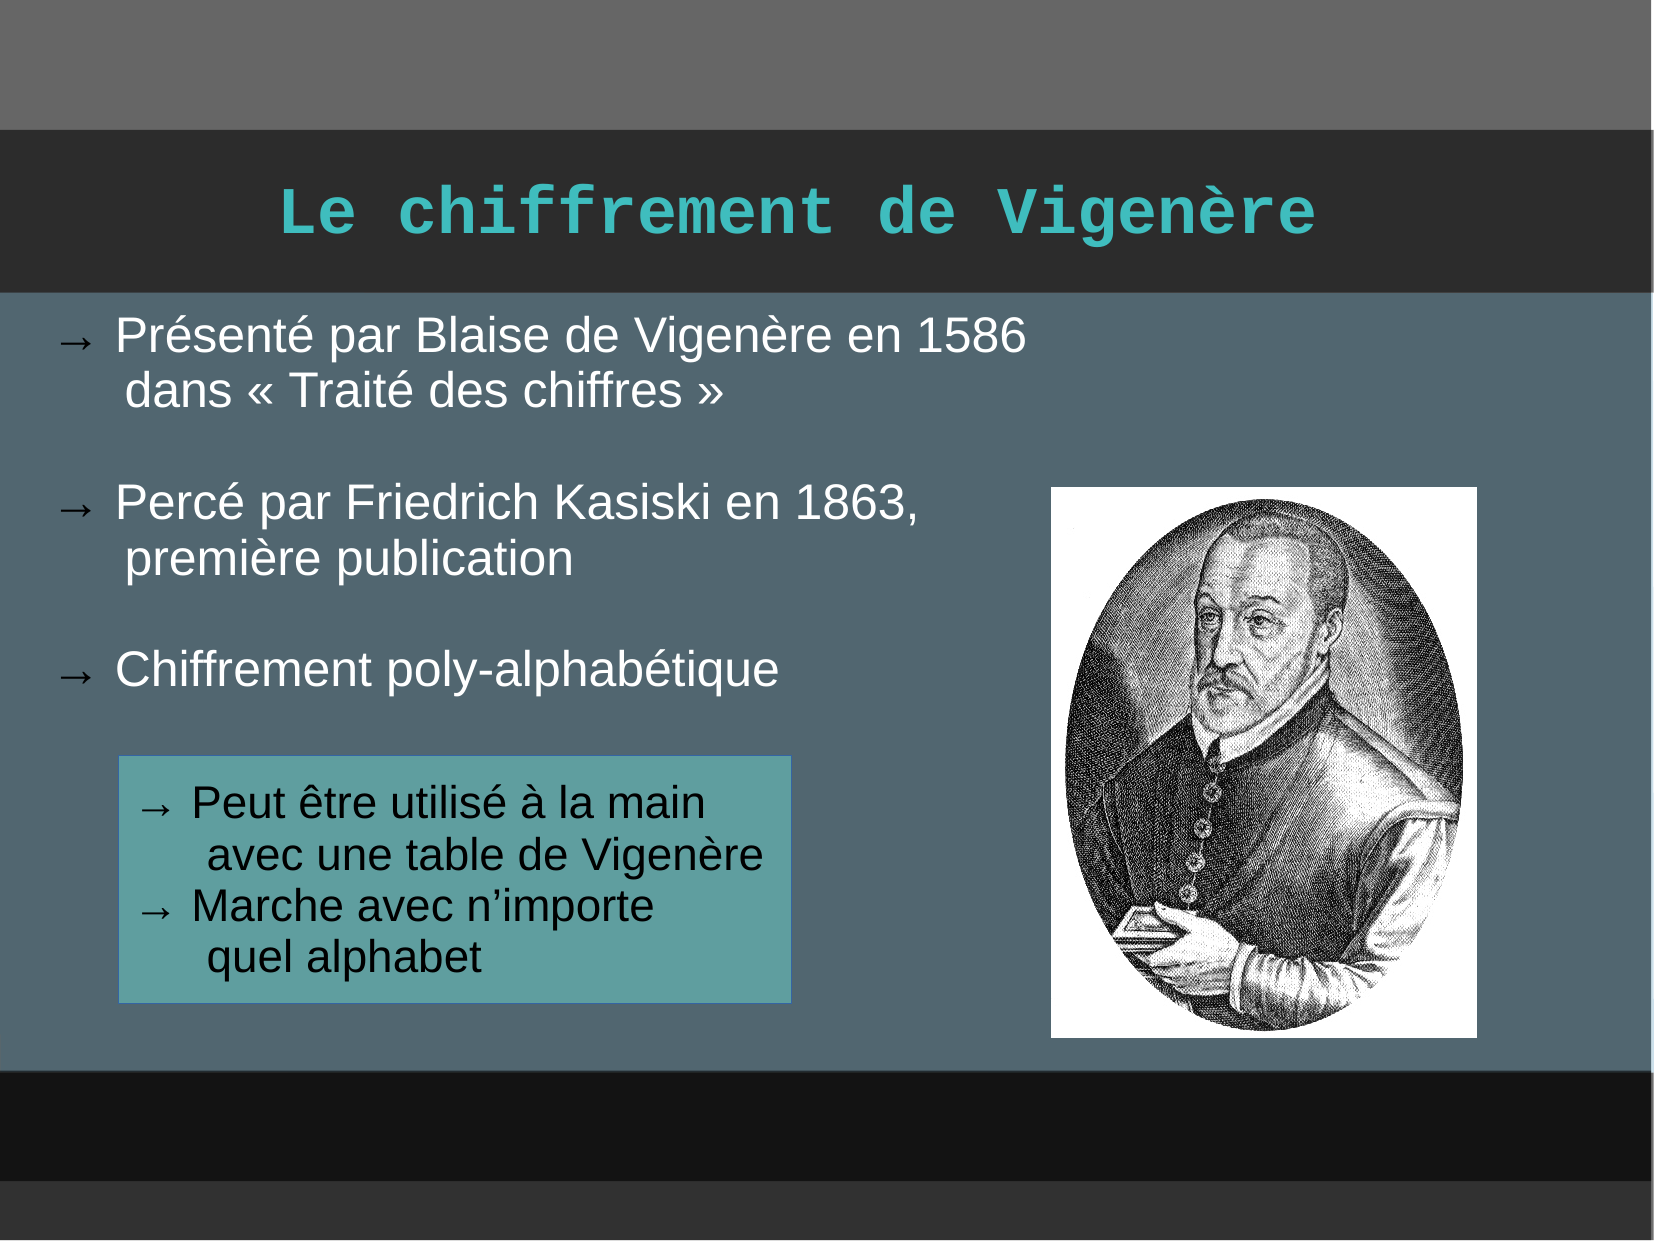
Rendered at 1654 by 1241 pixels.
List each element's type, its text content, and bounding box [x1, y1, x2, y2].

text_box → Présenté par Blaise de Vigenère en 1586 dans « Traité des chiffres » → Percé par Friedrich Kasiski en 1863, première publication → Chiffrement poly-alphabétique [50, 306, 1560, 698]
title Le chiffrement de Vigenère [94, 111, 1500, 306]
text_box [0, 0, 1654, 1241]
picture [1051, 487, 1477, 1038]
text_box → Peut être utilisé à la main avec une table de Vigenère → Marche avec n’importe quel alphabet [118, 755, 792, 1004]
